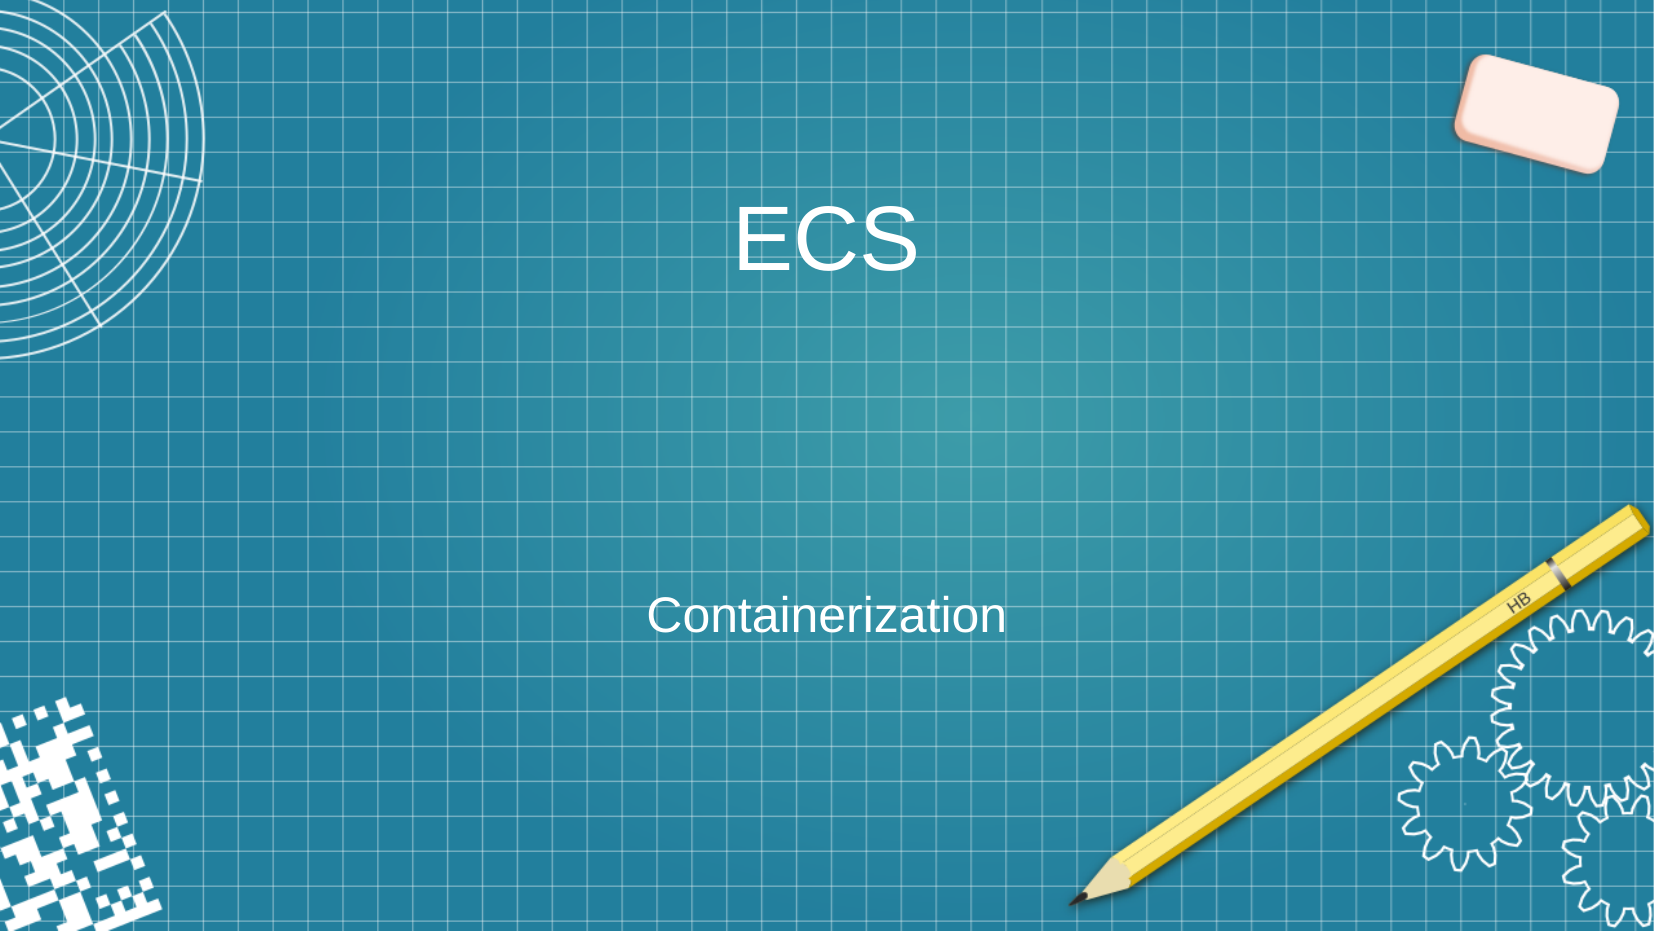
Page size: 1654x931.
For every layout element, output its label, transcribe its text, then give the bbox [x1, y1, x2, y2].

subtitle Containerization [82, 389, 1571, 842]
picture [0, 0, 1654, 931]
title ECS [82, 132, 1571, 346]
